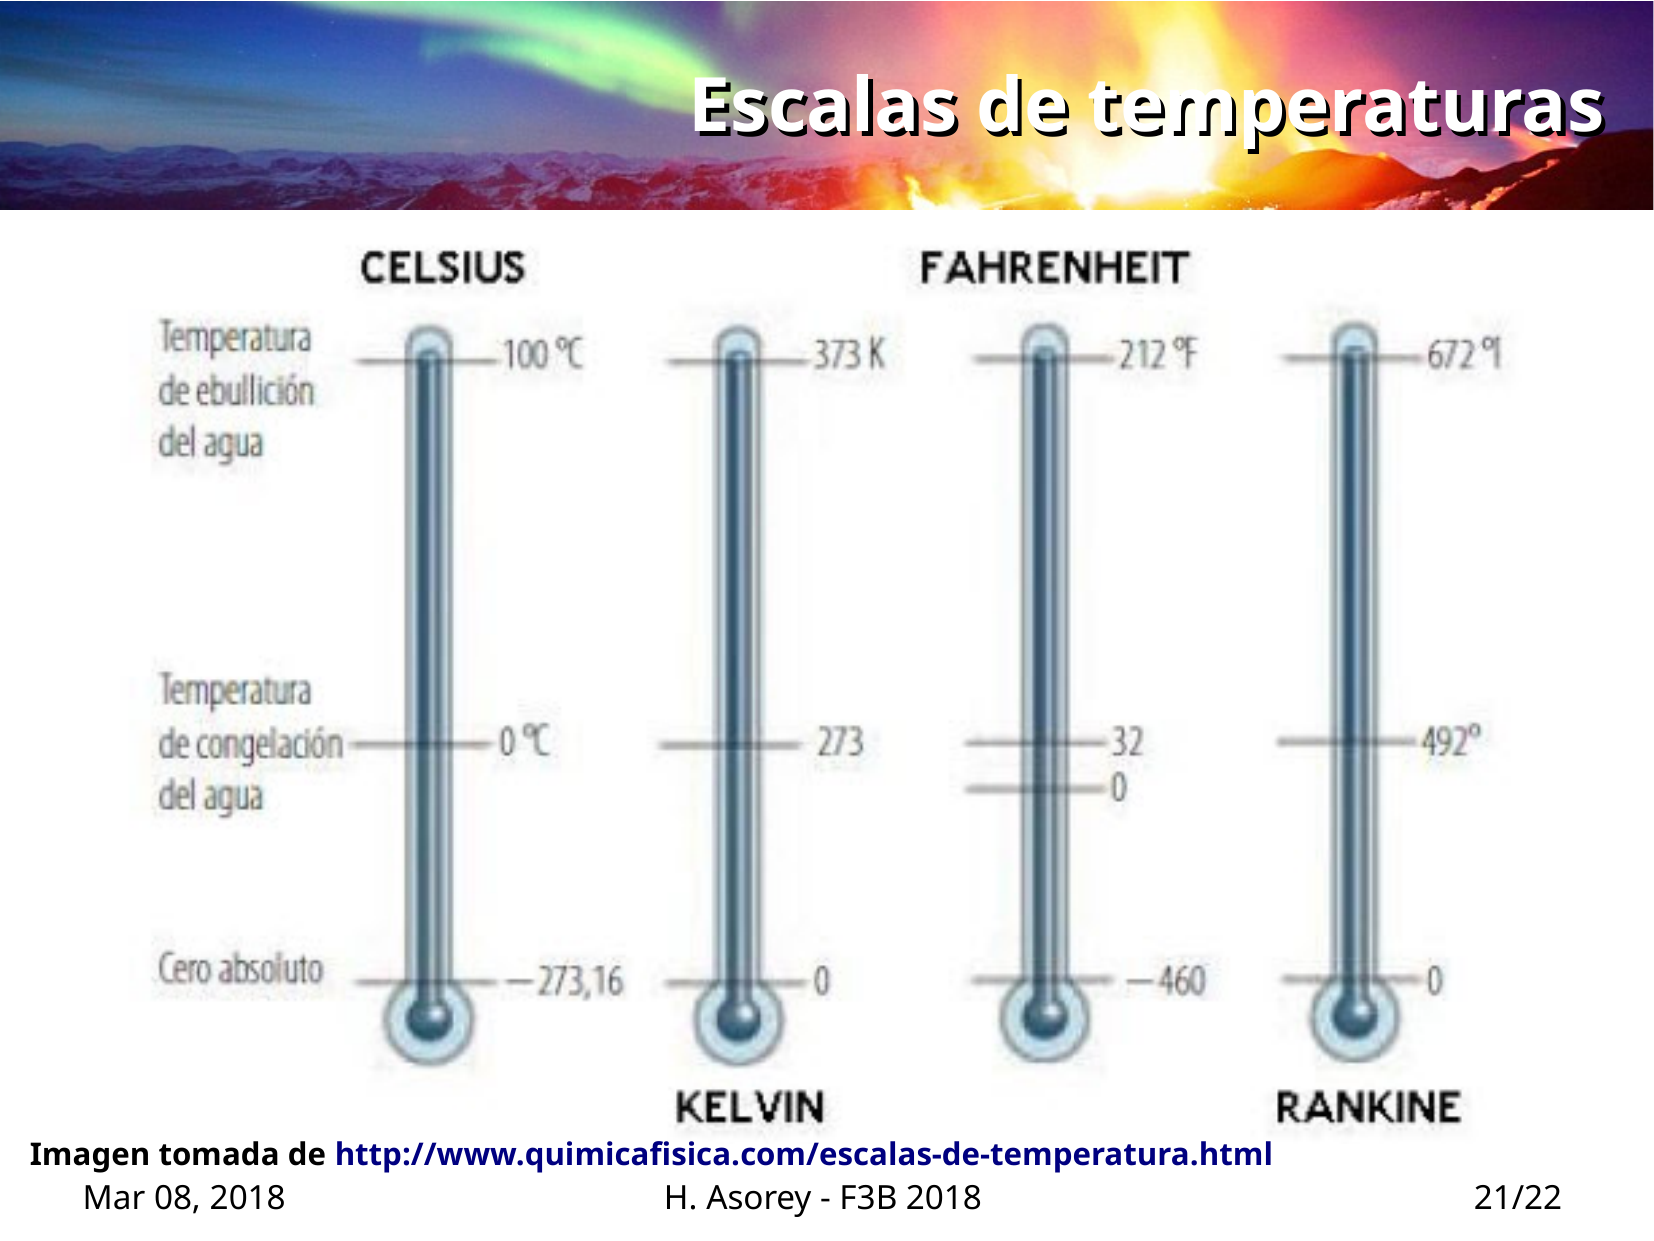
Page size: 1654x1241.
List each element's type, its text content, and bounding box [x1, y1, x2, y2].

picture [0, 1, 1654, 210]
picture [109, 225, 1524, 1144]
title Escalas de temperaturas [45, 15, 1606, 191]
text_box Imagen tomada de http://www.quimicafisica.com/escalas-de-temperatura.html [15, 1125, 1124, 1179]
